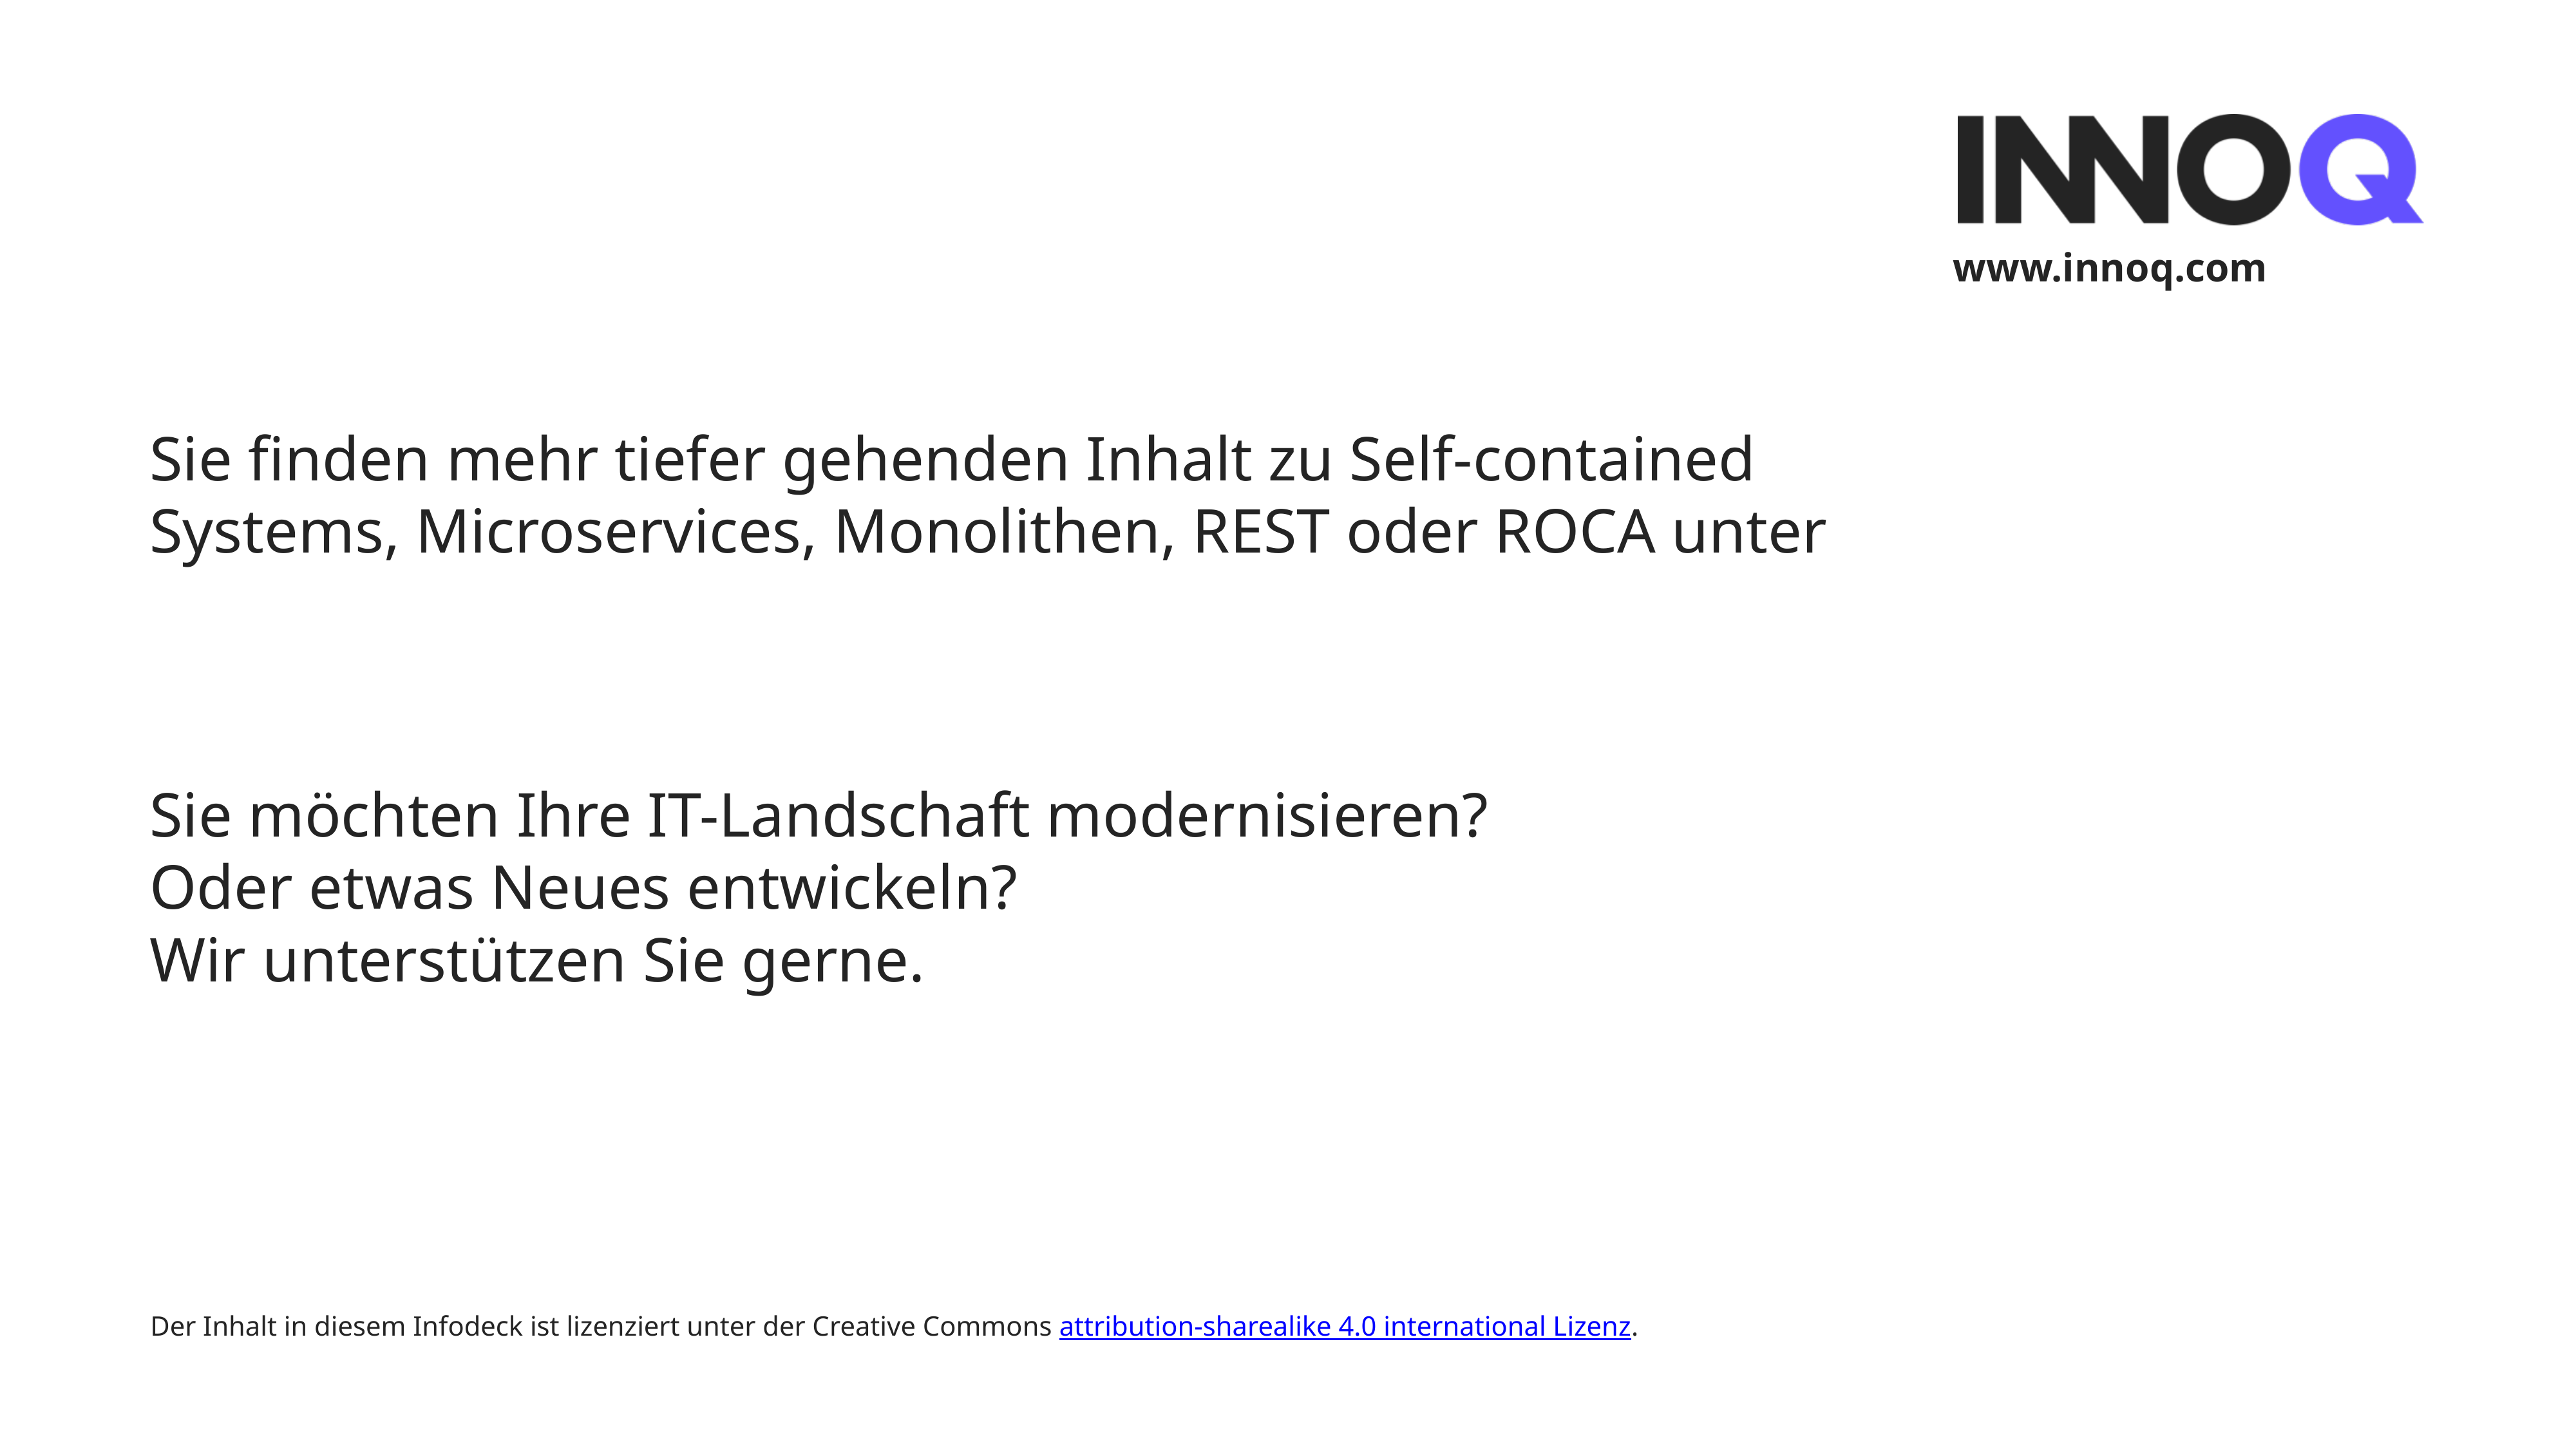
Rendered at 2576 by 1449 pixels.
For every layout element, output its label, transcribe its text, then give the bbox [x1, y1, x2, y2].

text_box Sie finden mehr tiefer gehenden Inhalt zu Self-contained Systems, Microservices, Monolithen, REST oder ROCA unter [149, 420, 1859, 777]
picture [1958, 114, 2424, 225]
text_box Sie möchten Ihre IT-Landschaft modernisieren? Oder etwas Neues entwickeln? Wir unterstützen Sie gerne. [149, 777, 1859, 1133]
text_box www.innoq.com [1947, 237, 2274, 295]
text_box Der Inhalt in diesem Infodeck ist lizenziert unter der Creative Commons attribution-sharealike 4.0 international Lizenz. [145, 1296, 1716, 1351]
